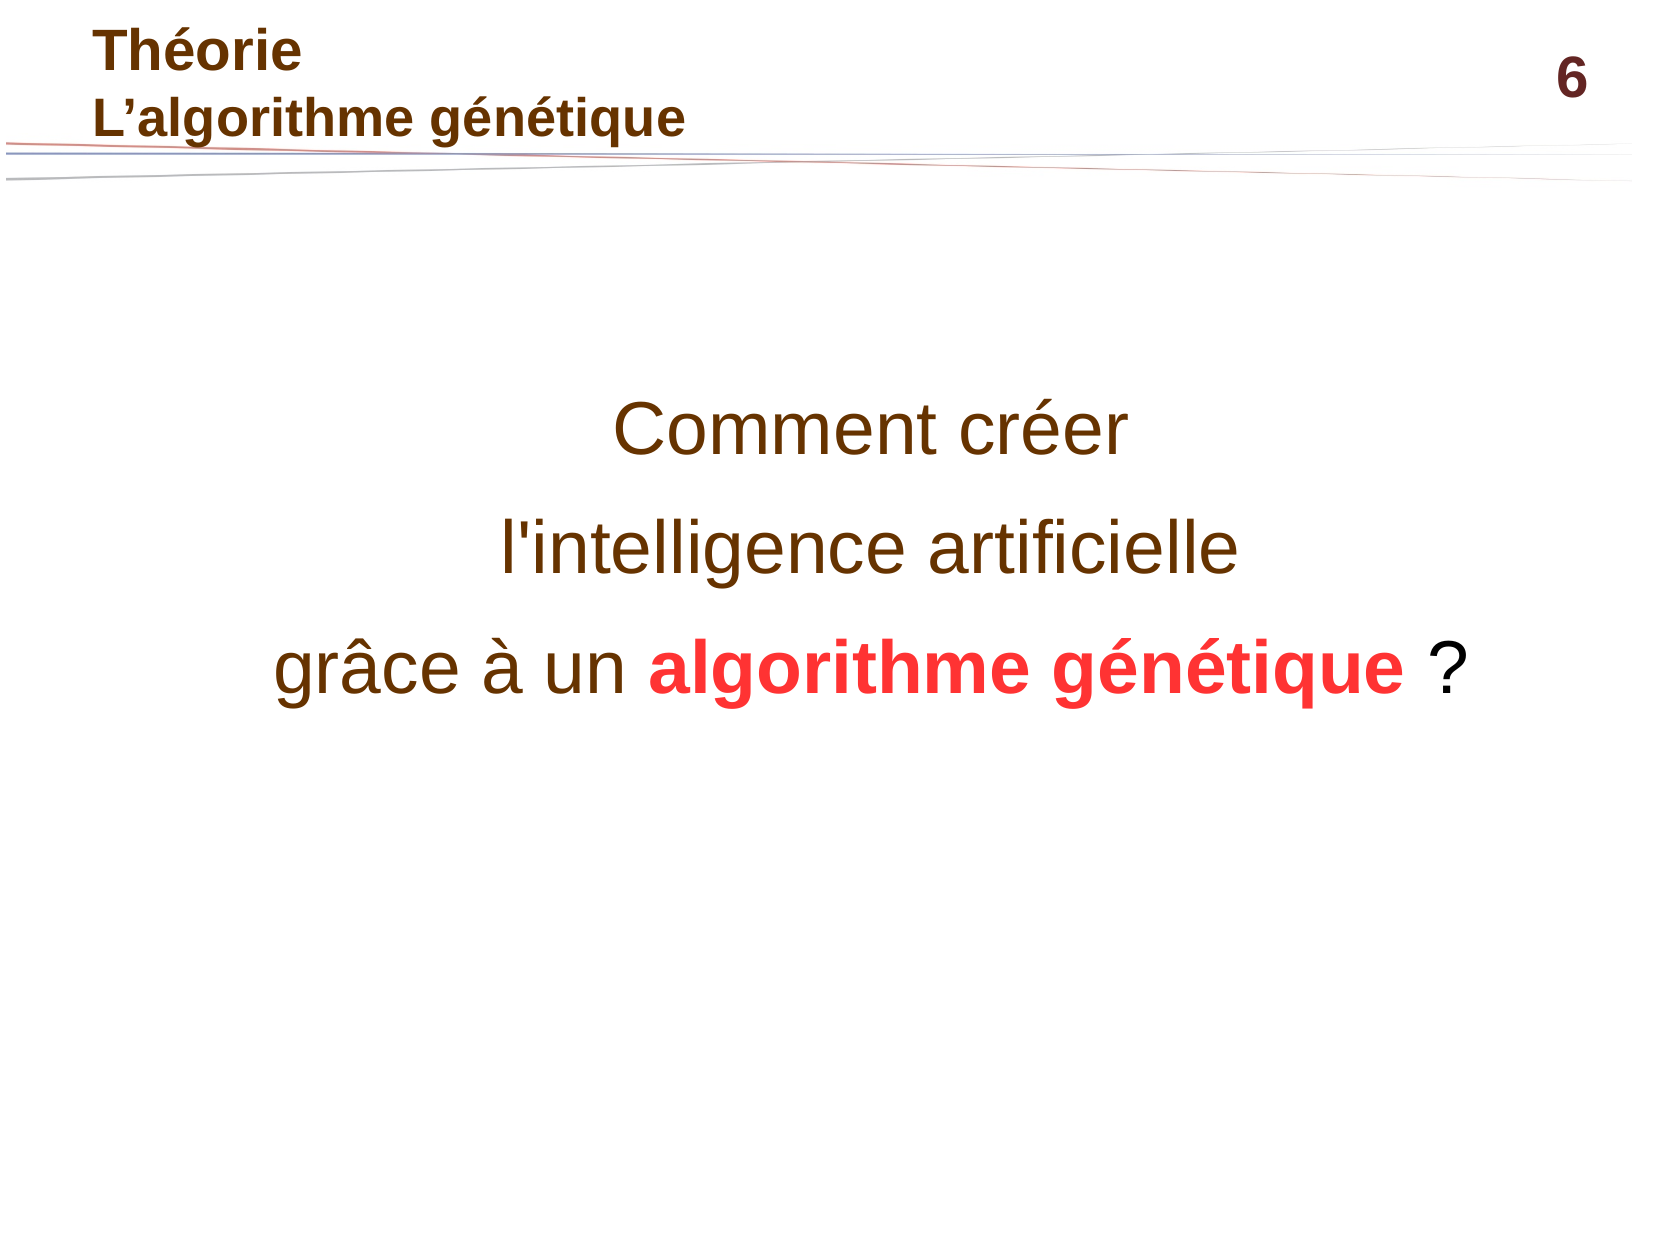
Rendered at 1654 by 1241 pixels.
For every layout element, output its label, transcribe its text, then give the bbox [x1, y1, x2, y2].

title Théorie L’algorithme génétique [0, 11, 780, 130]
list Comment créer l'intelligence artificielle grâce à un algorithme génétique ? [82, 372, 1571, 715]
picture [6, 133, 1632, 208]
title 6 [1507, 15, 1638, 134]
